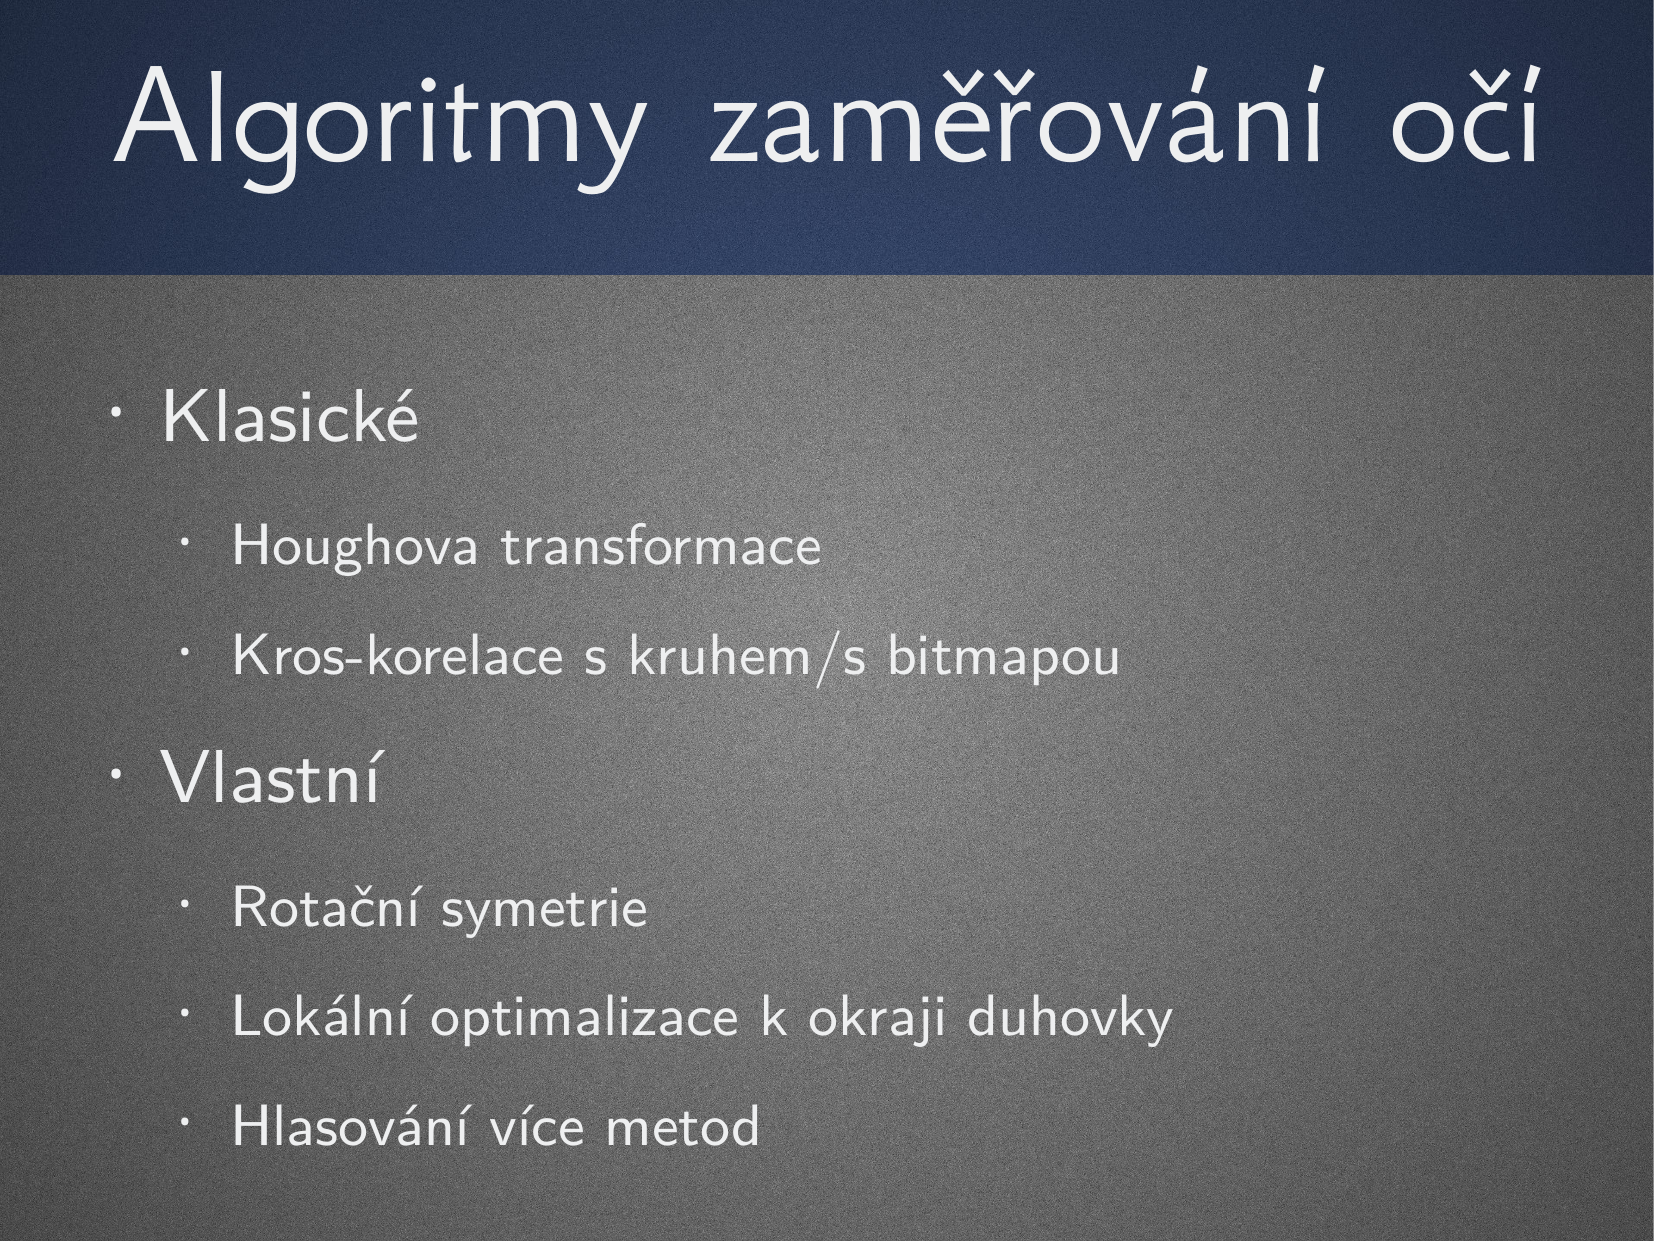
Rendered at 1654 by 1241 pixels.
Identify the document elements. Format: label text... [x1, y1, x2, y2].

list Klasické Houghova transformace Kros-korelace s kruhem/s bitmapou Vlastní Rotační symetrie Lokální optimalizace k okraji duhovky Hlasování více metod [88, 354, 1565, 1162]
picture [0, 0, 1654, 1241]
title Algoritmy zaměřování očí [88, 29, 1565, 237]
